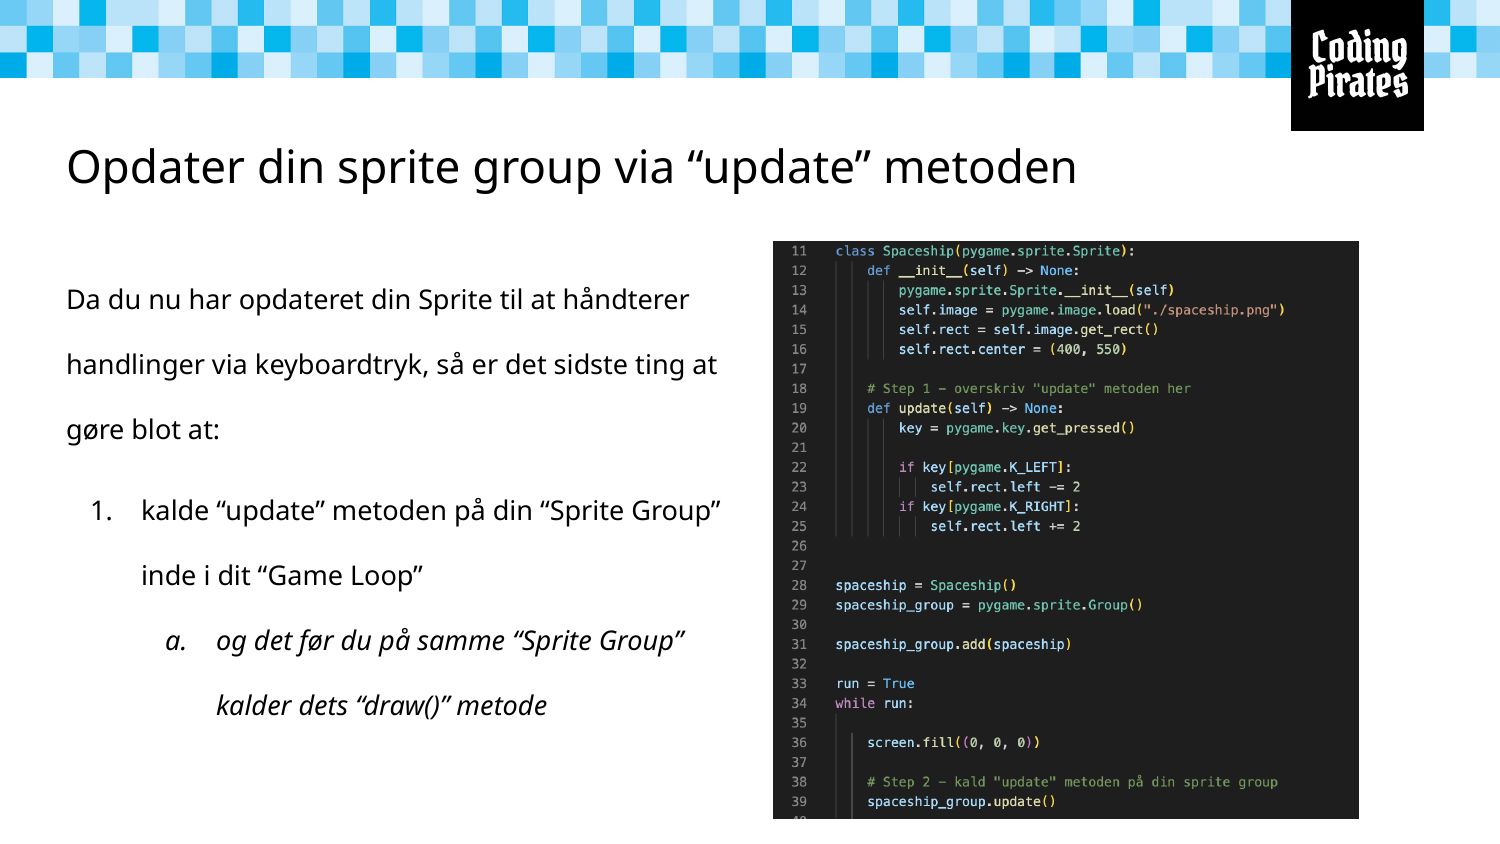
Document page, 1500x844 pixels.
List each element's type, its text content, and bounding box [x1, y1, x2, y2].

title Opdater din sprite group via “update” metoden [51, 123, 1460, 217]
picture [1291, 0, 1424, 123]
picture [773, 241, 1359, 819]
list Da du nu har opdateret din Sprite til at håndterer handlinger via keyboardtryk, så er det sidste ting at gøre blot at: kalde “update” metoden på din “Sprite Group” inde i dit “Game Loop” og det før du på samme “Sprite Group” kalder dets “draw()” metode [51, 234, 749, 800]
picture [0, 0, 1056, 78]
